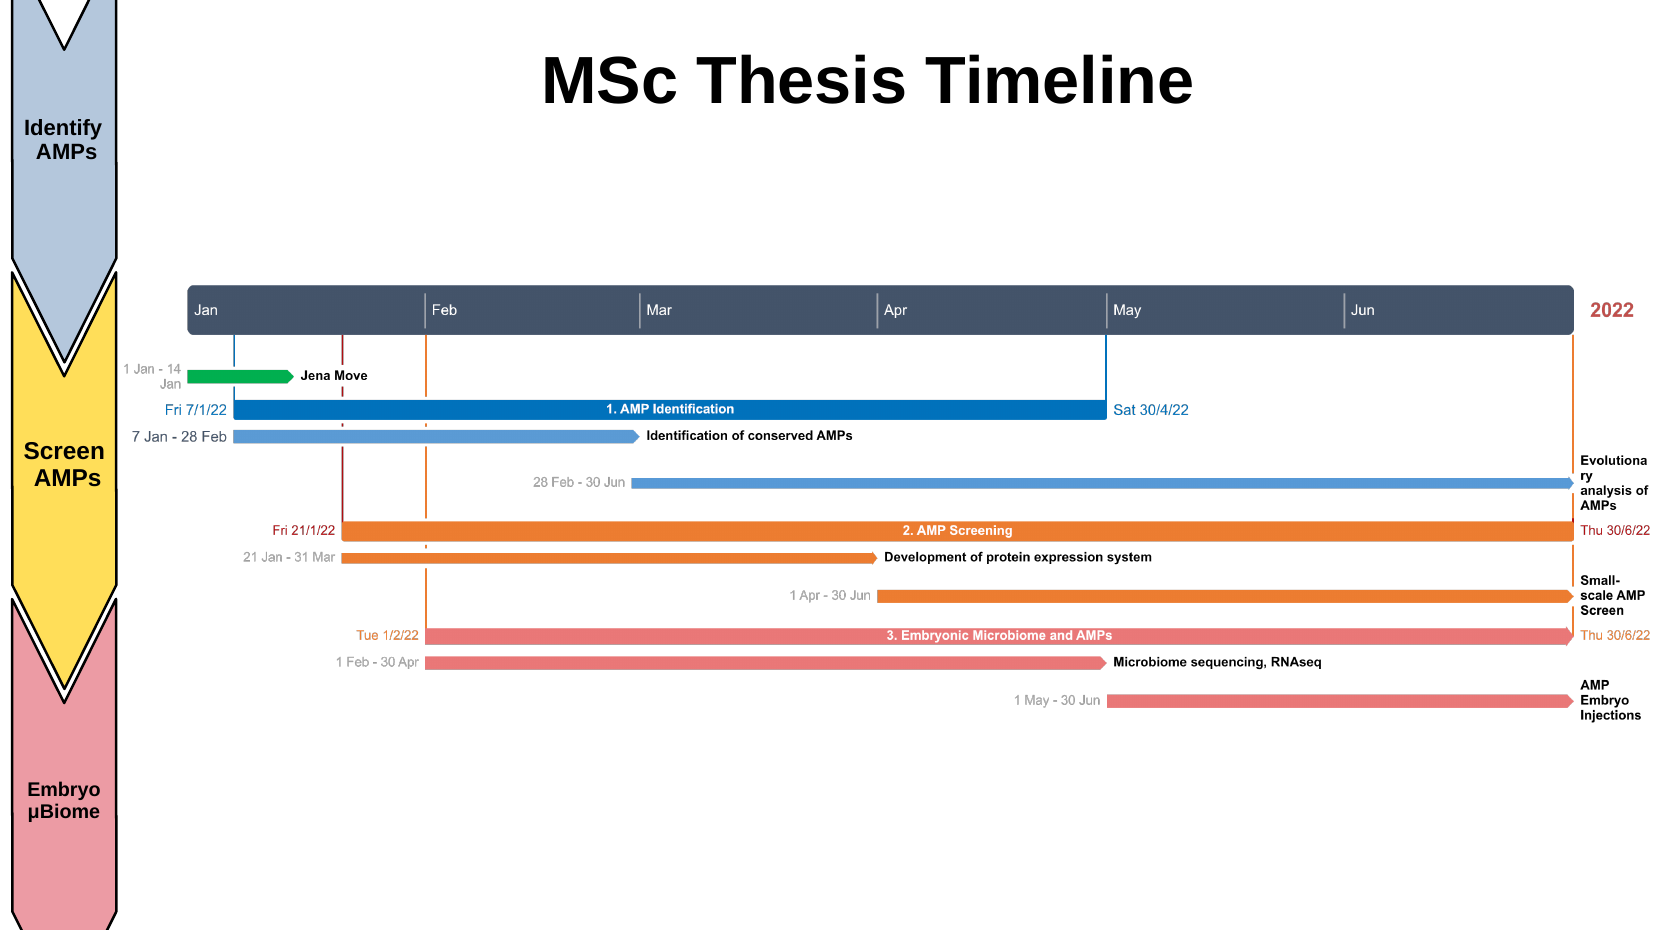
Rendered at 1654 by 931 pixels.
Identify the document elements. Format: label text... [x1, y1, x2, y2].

text_box MSc Thesis Timeline [526, 35, 1654, 125]
picture [0, 0, 1654, 931]
